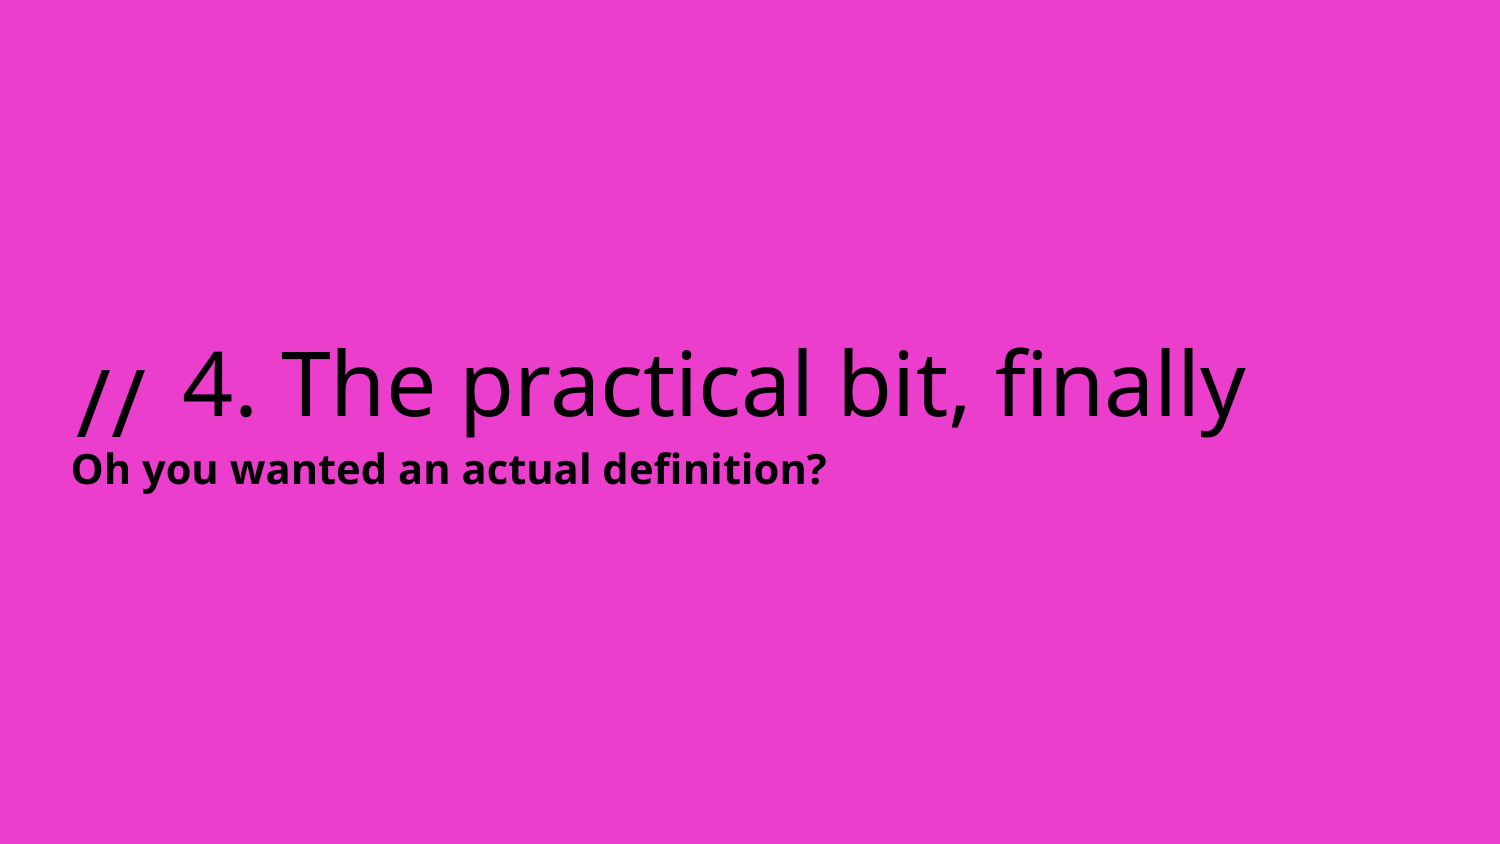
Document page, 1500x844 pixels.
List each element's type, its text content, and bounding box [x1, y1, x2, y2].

subtitle Oh you wanted an actual definition? [70, 435, 1402, 522]
title 4. The practical bit, finally [264, 327, 1383, 435]
text_box // [61, 311, 264, 472]
